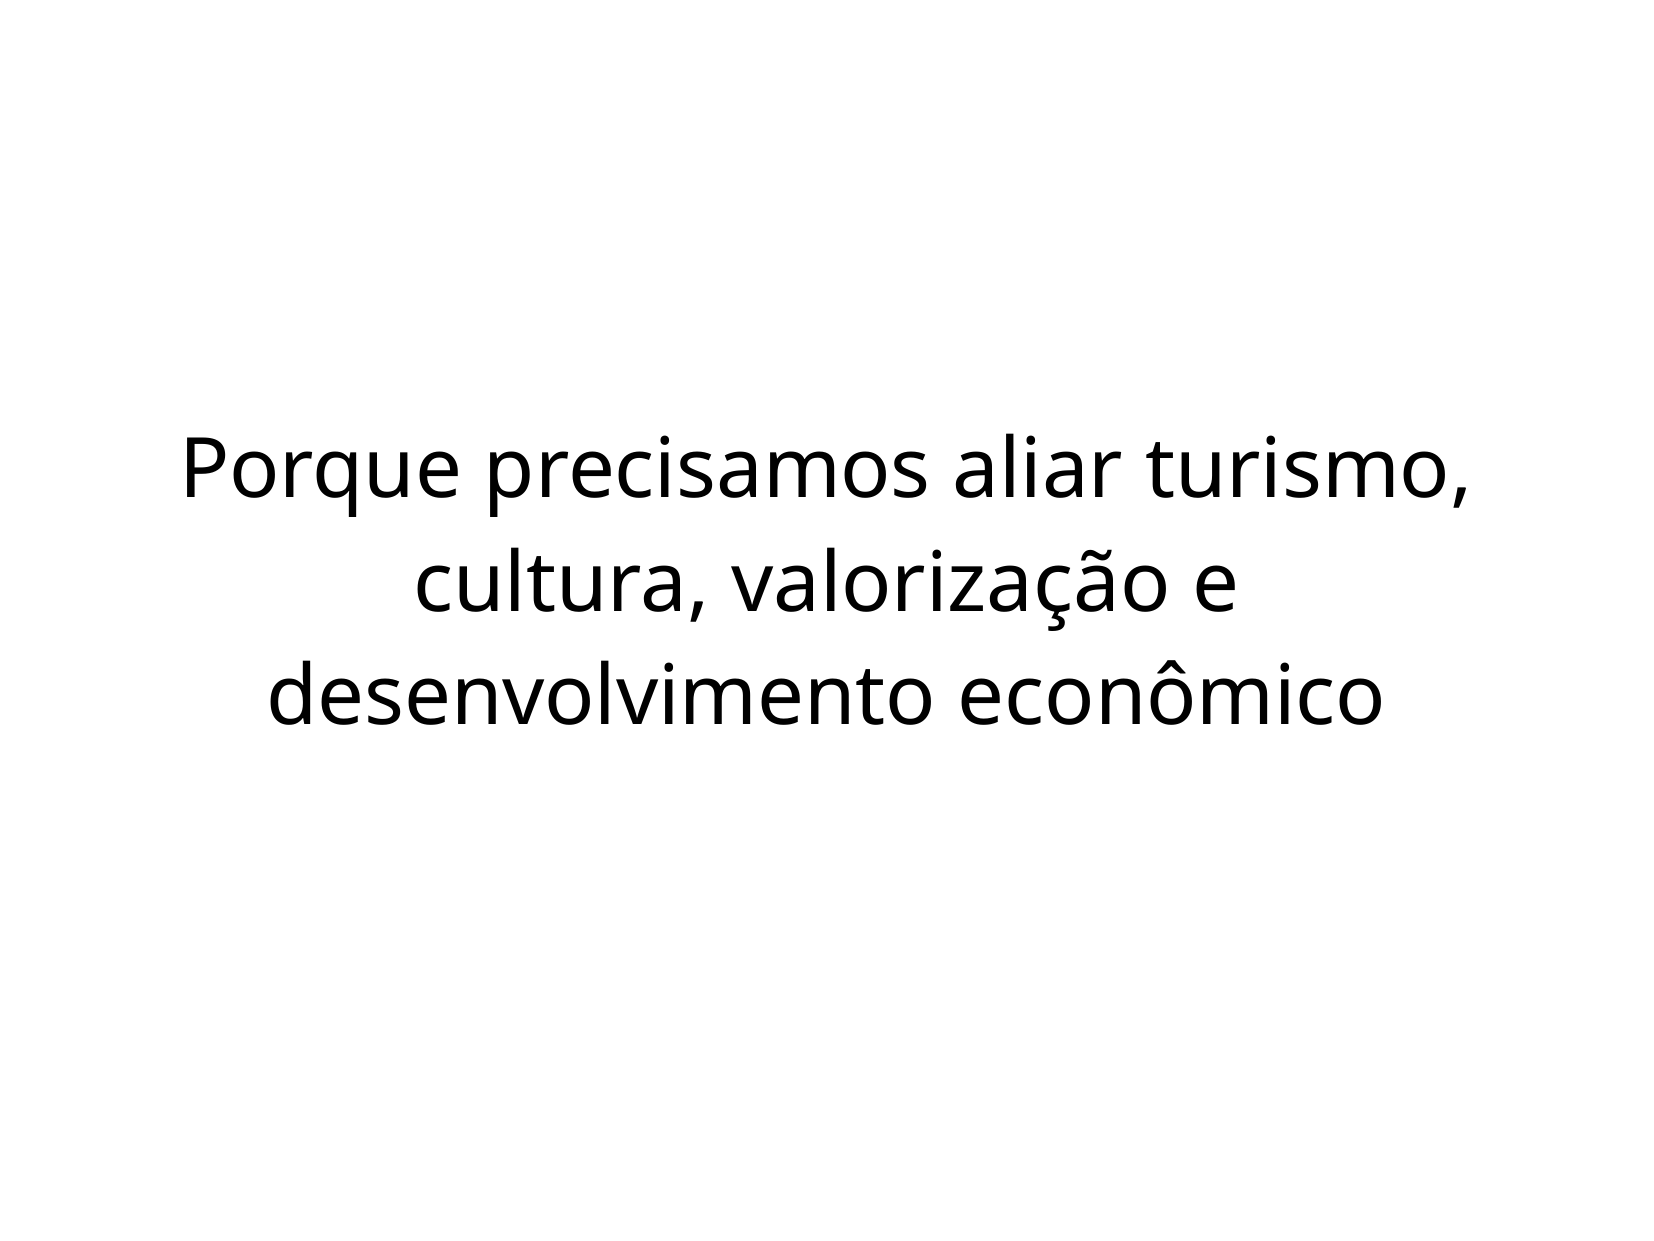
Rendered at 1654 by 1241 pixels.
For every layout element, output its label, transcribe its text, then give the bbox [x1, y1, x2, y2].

subtitle Porque precisamos aliar turismo, cultura, valorização e desenvolvimento econômico [82, 49, 1571, 1109]
